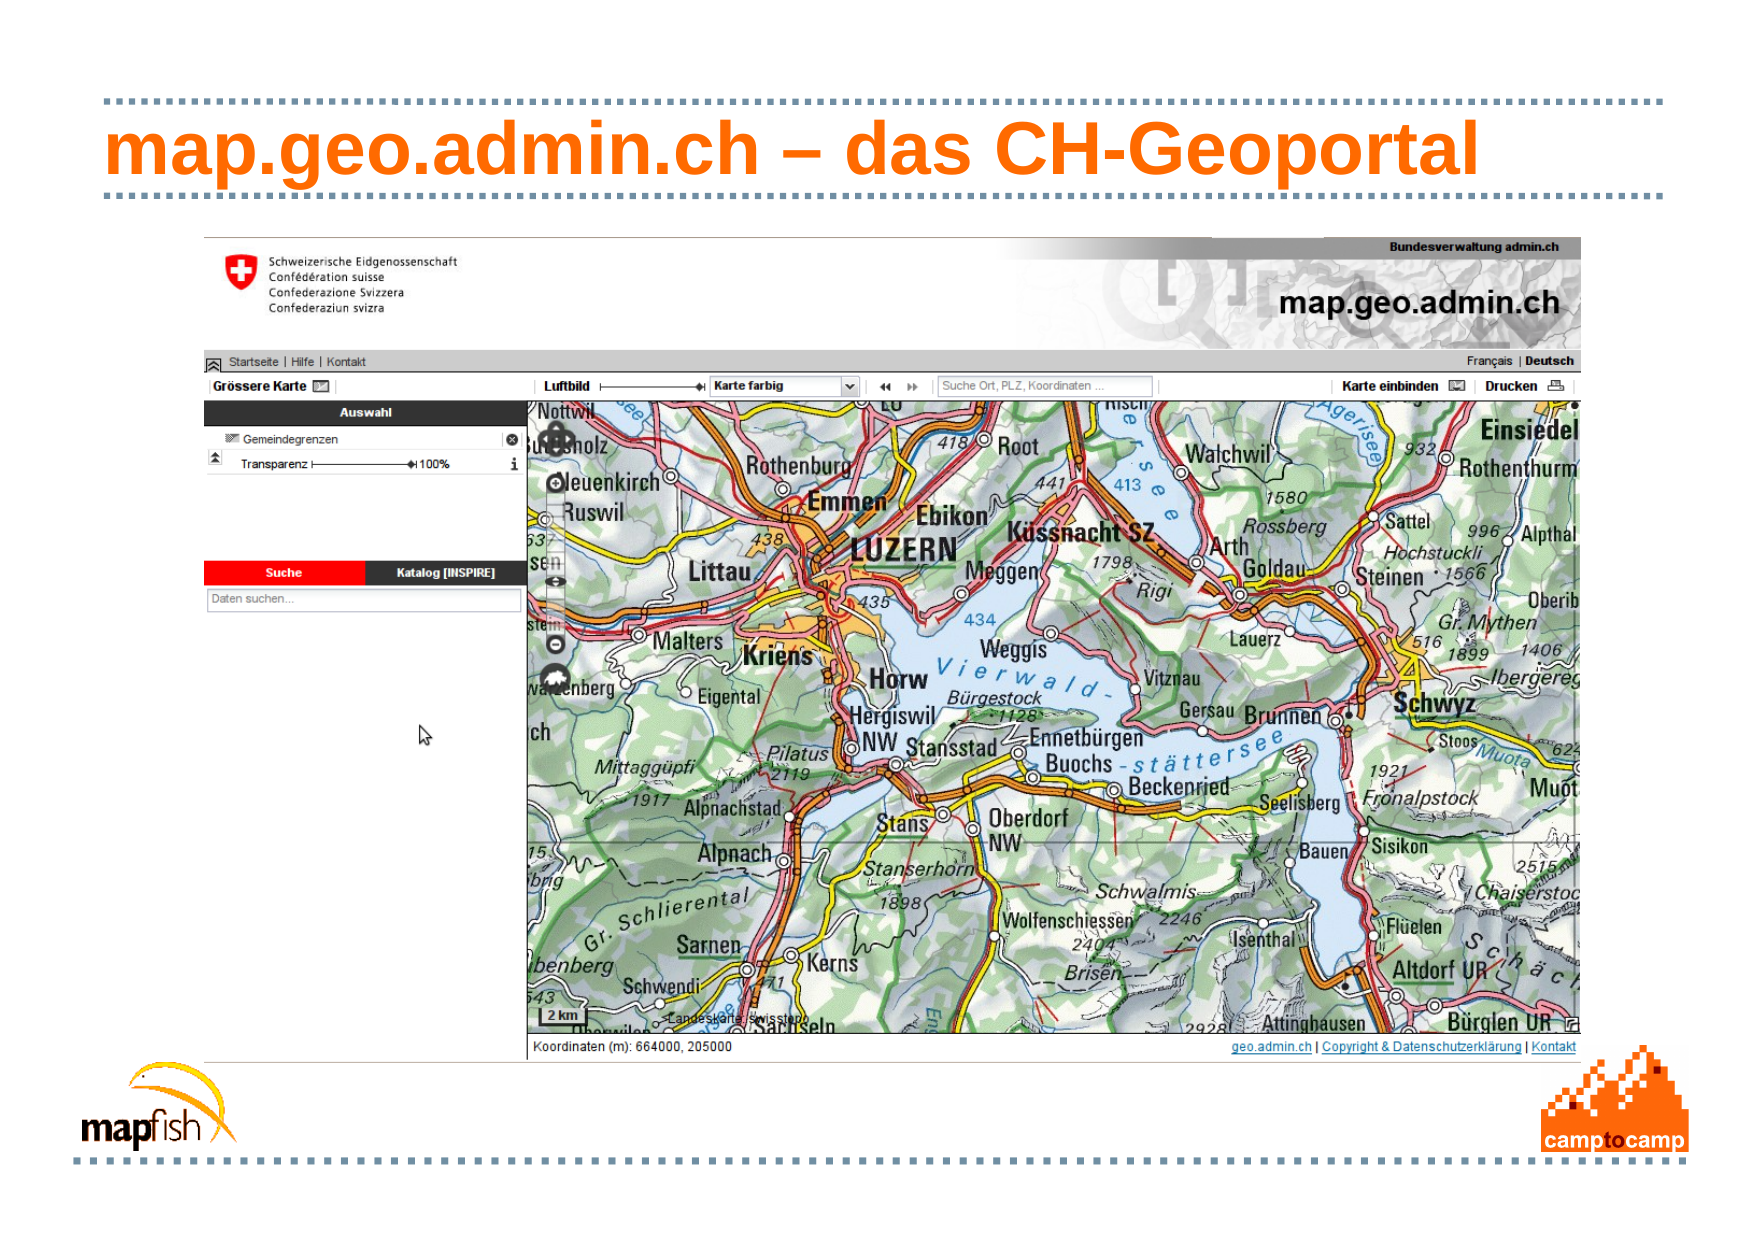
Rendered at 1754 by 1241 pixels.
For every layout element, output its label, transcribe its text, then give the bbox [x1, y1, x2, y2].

picture [82, 237, 1689, 1152]
title map.geo.admin.ch – das CH-Geoportal [103, 104, 1660, 193]
